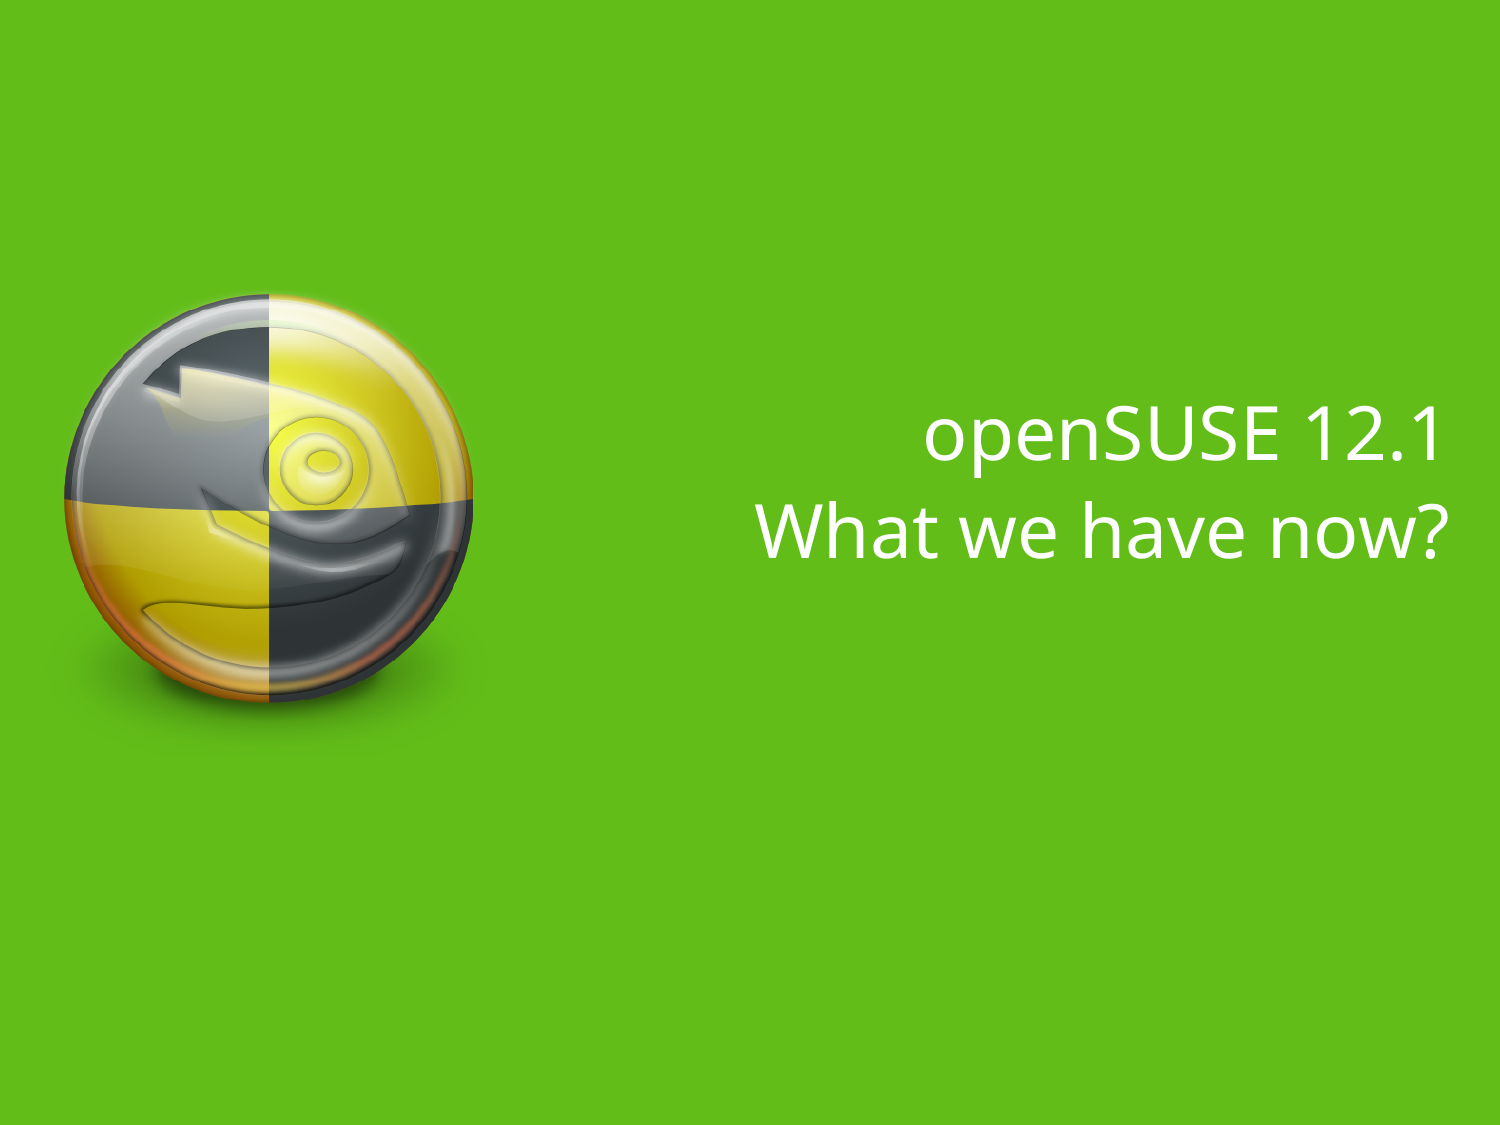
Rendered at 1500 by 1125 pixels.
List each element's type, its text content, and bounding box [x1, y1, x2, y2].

title openSUSE 12.1 What we have now? [512, 386, 1451, 575]
picture [25, 271, 512, 758]
